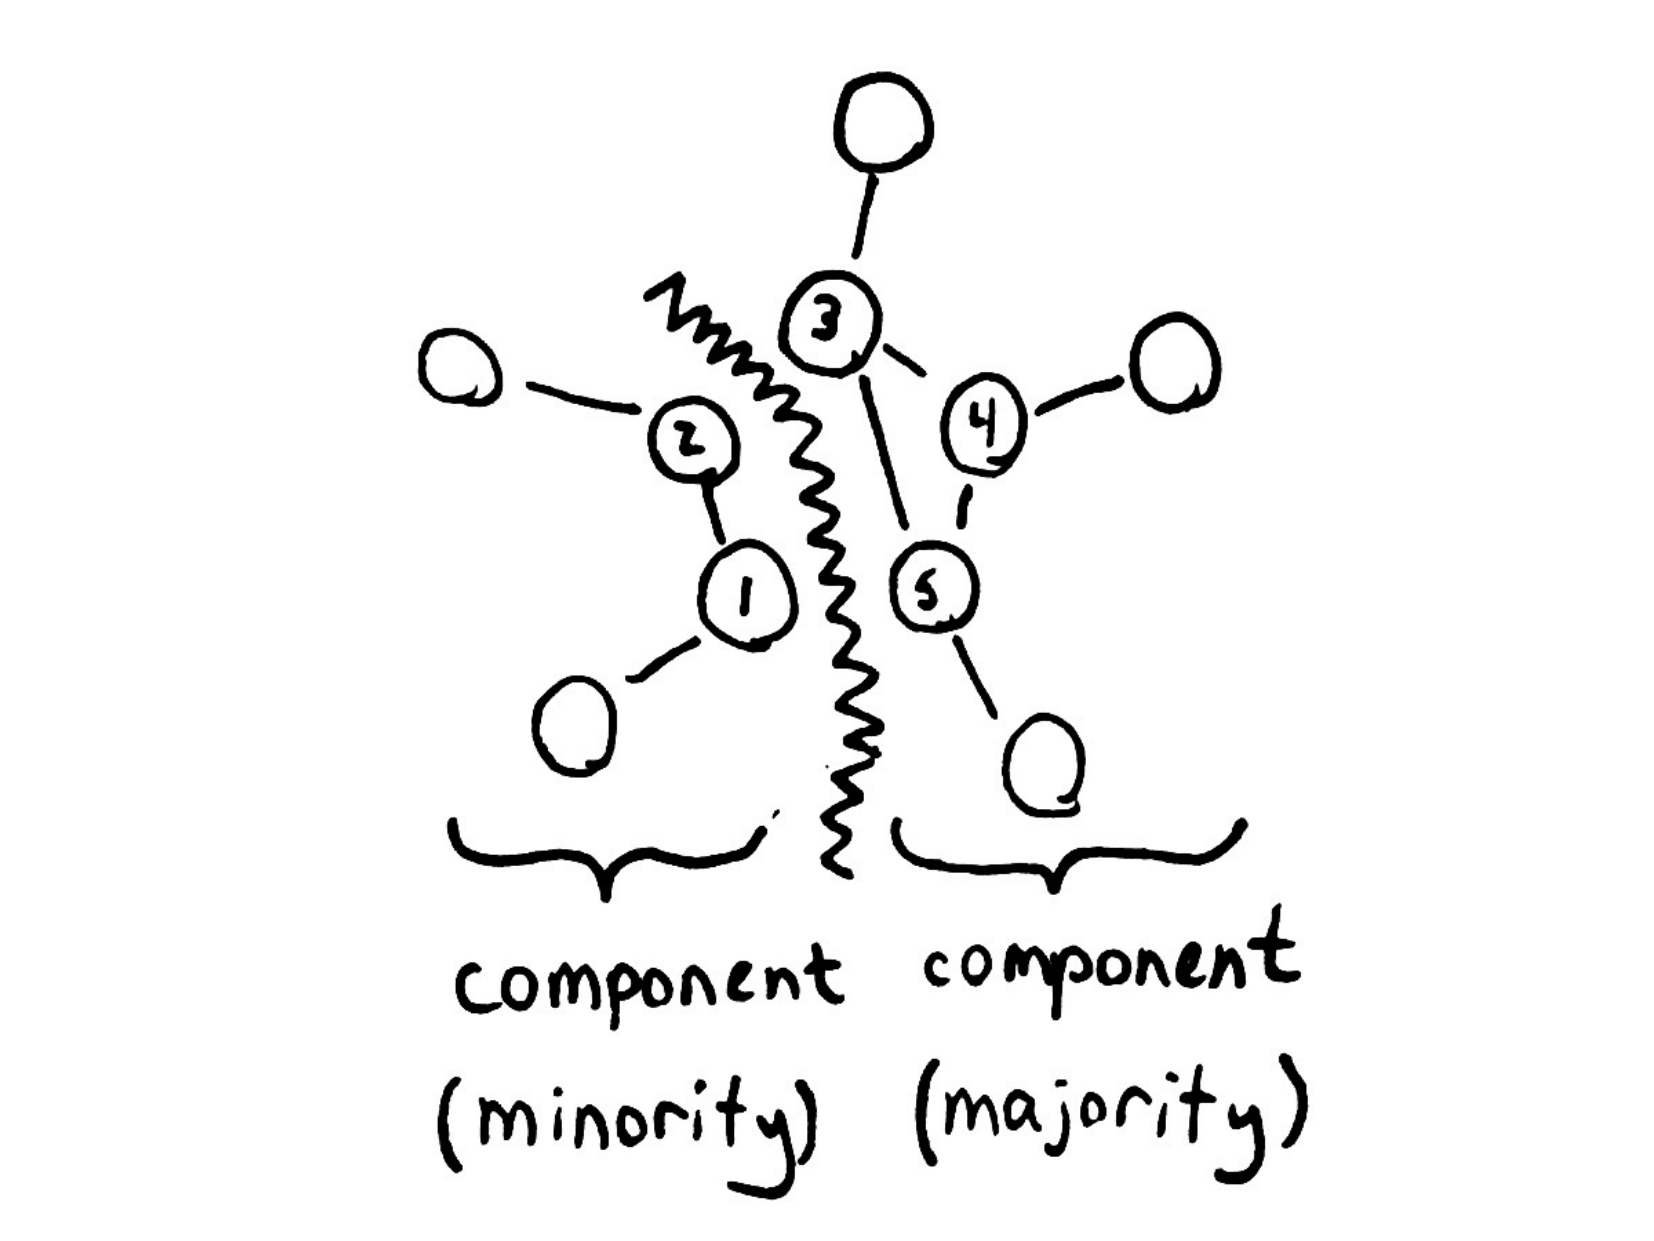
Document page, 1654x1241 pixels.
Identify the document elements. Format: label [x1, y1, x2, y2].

picture [300, 0, 1479, 1231]
